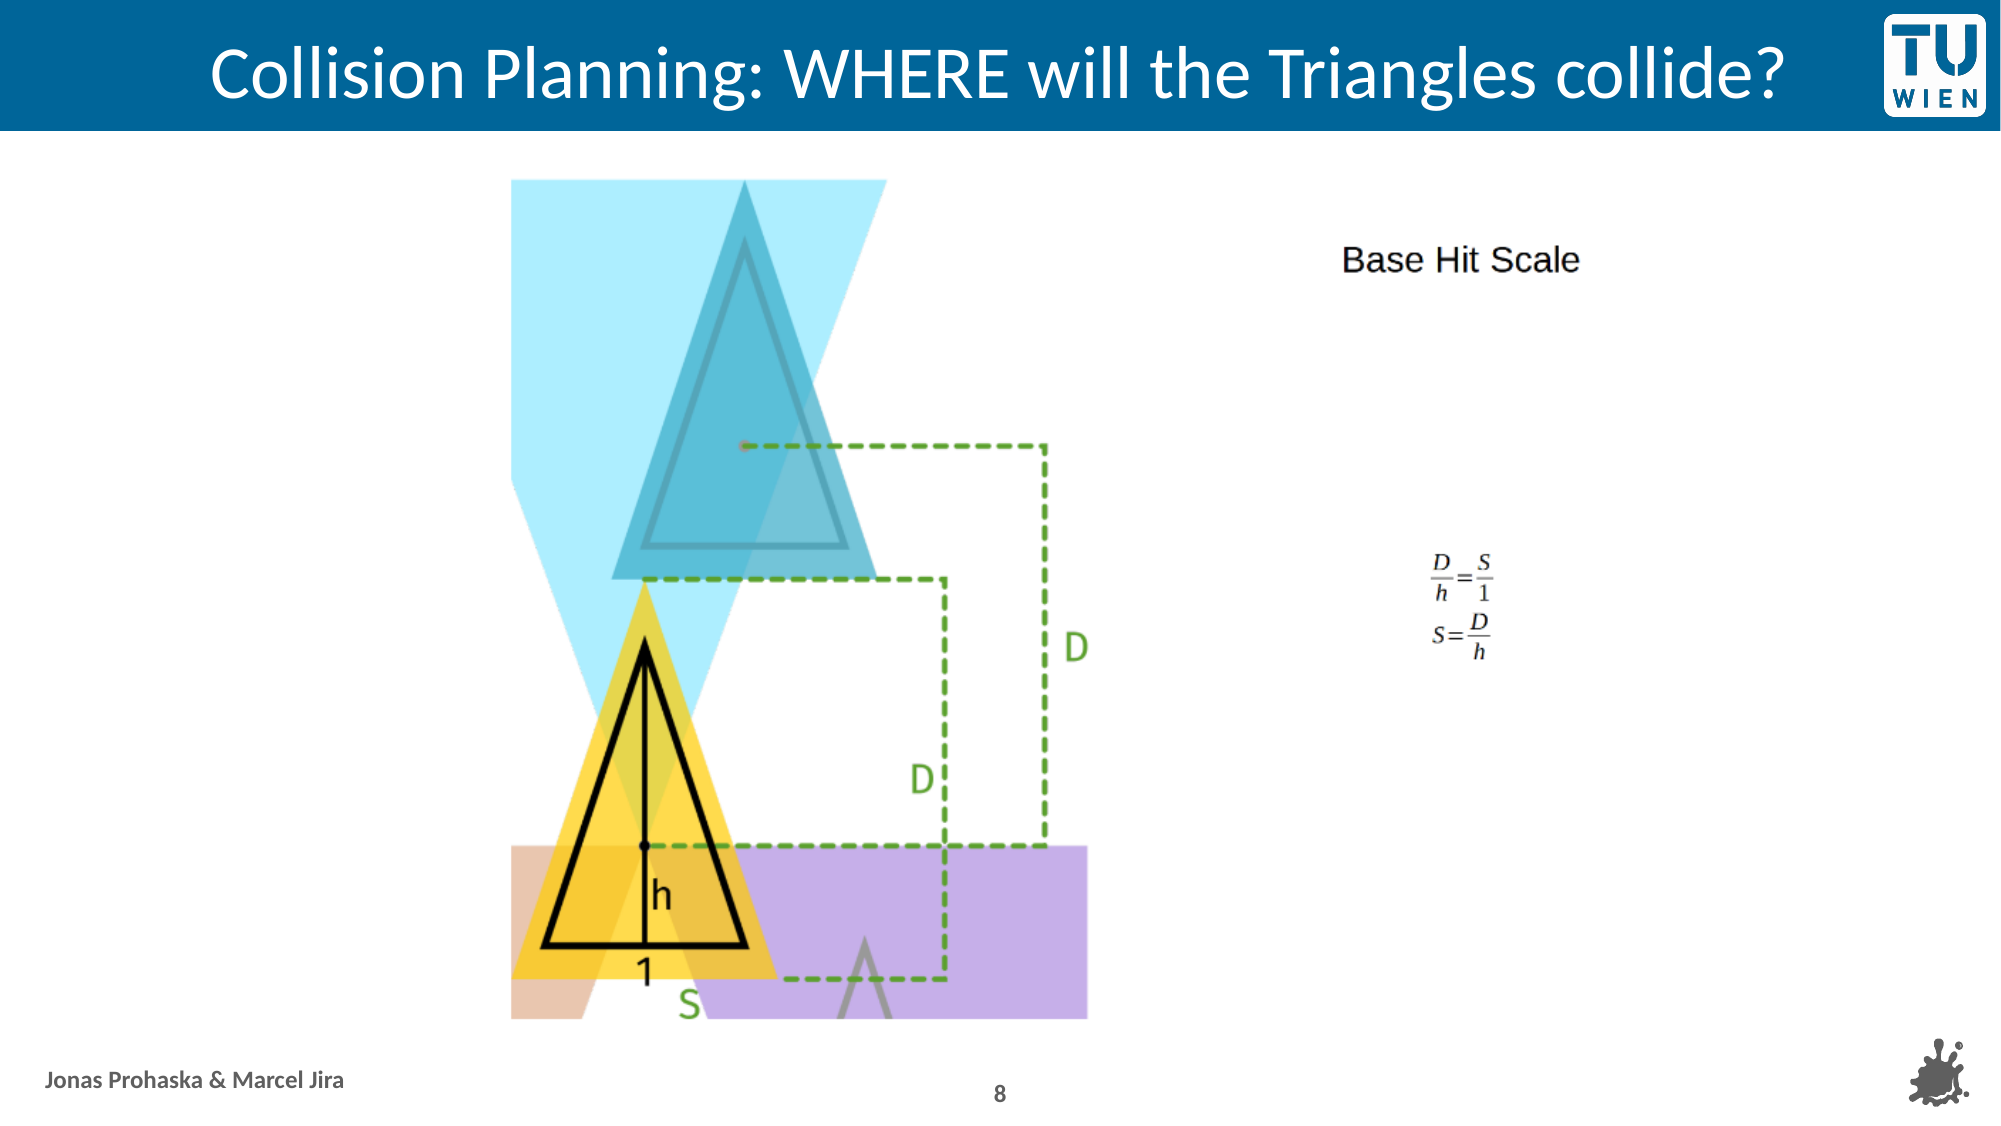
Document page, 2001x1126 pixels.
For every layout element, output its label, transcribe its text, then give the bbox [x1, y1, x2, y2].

text_box Jonas Prohaska & Marcel Jira [25, 1068, 837, 1118]
picture [198, 152, 1802, 1047]
picture [1885, 15, 1985, 116]
text_box Collision Planning: WHERE will the Triangles collide? [137, 6, 1863, 131]
text_box <number> [882, 1067, 1119, 1118]
